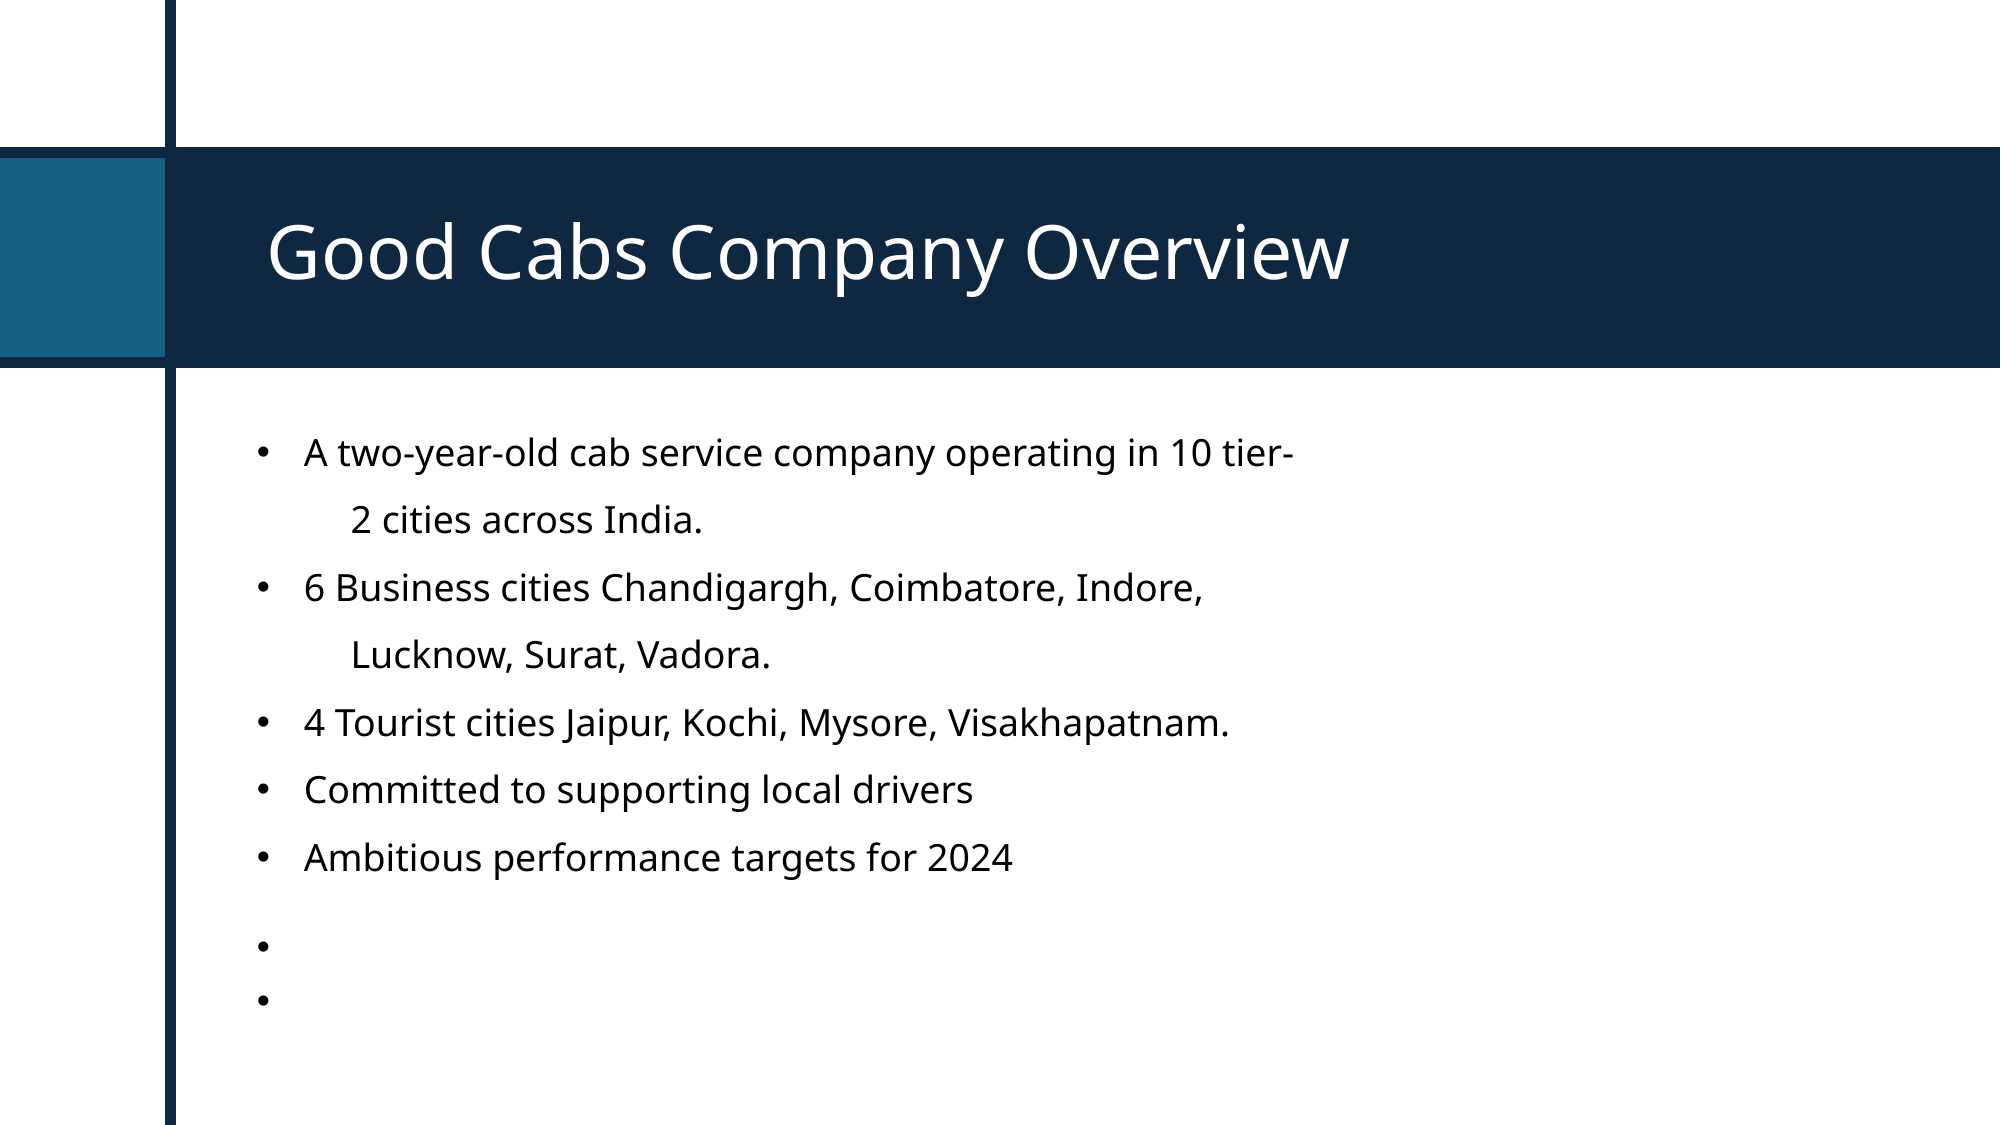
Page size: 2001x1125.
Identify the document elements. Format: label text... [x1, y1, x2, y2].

text_box A two-year-old cab service company operating in 10 tier-2 cities across India. 6 Business cities Chandigargh, Coimbatore, Indore, Lucknow, Surat, Vadora. 4 Tourist cities Jaipur, Kochi, Mysore, Visakhapatnam. Committed to supporting local drivers Ambitious performance targets for 2024 [241, 398, 1318, 1034]
title Good Cabs Company Overview [251, 171, 1895, 341]
